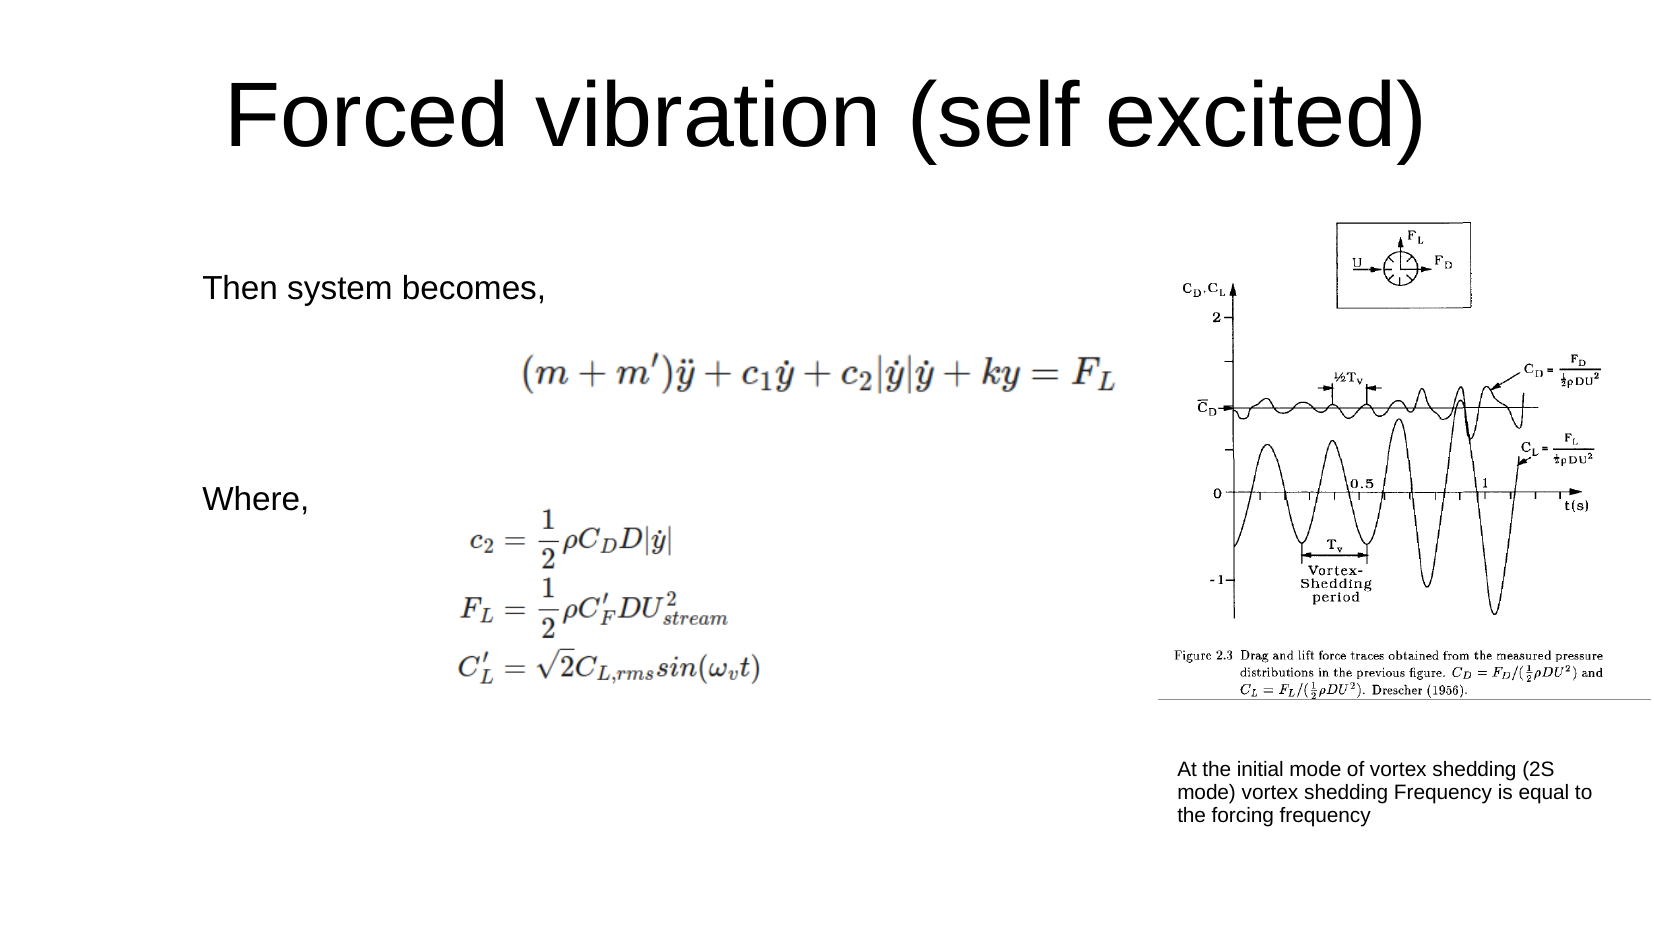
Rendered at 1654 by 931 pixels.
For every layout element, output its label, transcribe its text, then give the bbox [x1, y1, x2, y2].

text_box Then system becomes, [187, 262, 638, 315]
title Forced vibration (self excited) [82, 37, 1571, 193]
text_box At the initial mode of vortex shedding (2S mode) vortex shedding Frequency is equal to the forcing frequency [1162, 750, 1613, 901]
picture [420, 487, 788, 716]
picture [479, 187, 1651, 700]
text_box Where, [187, 473, 638, 526]
